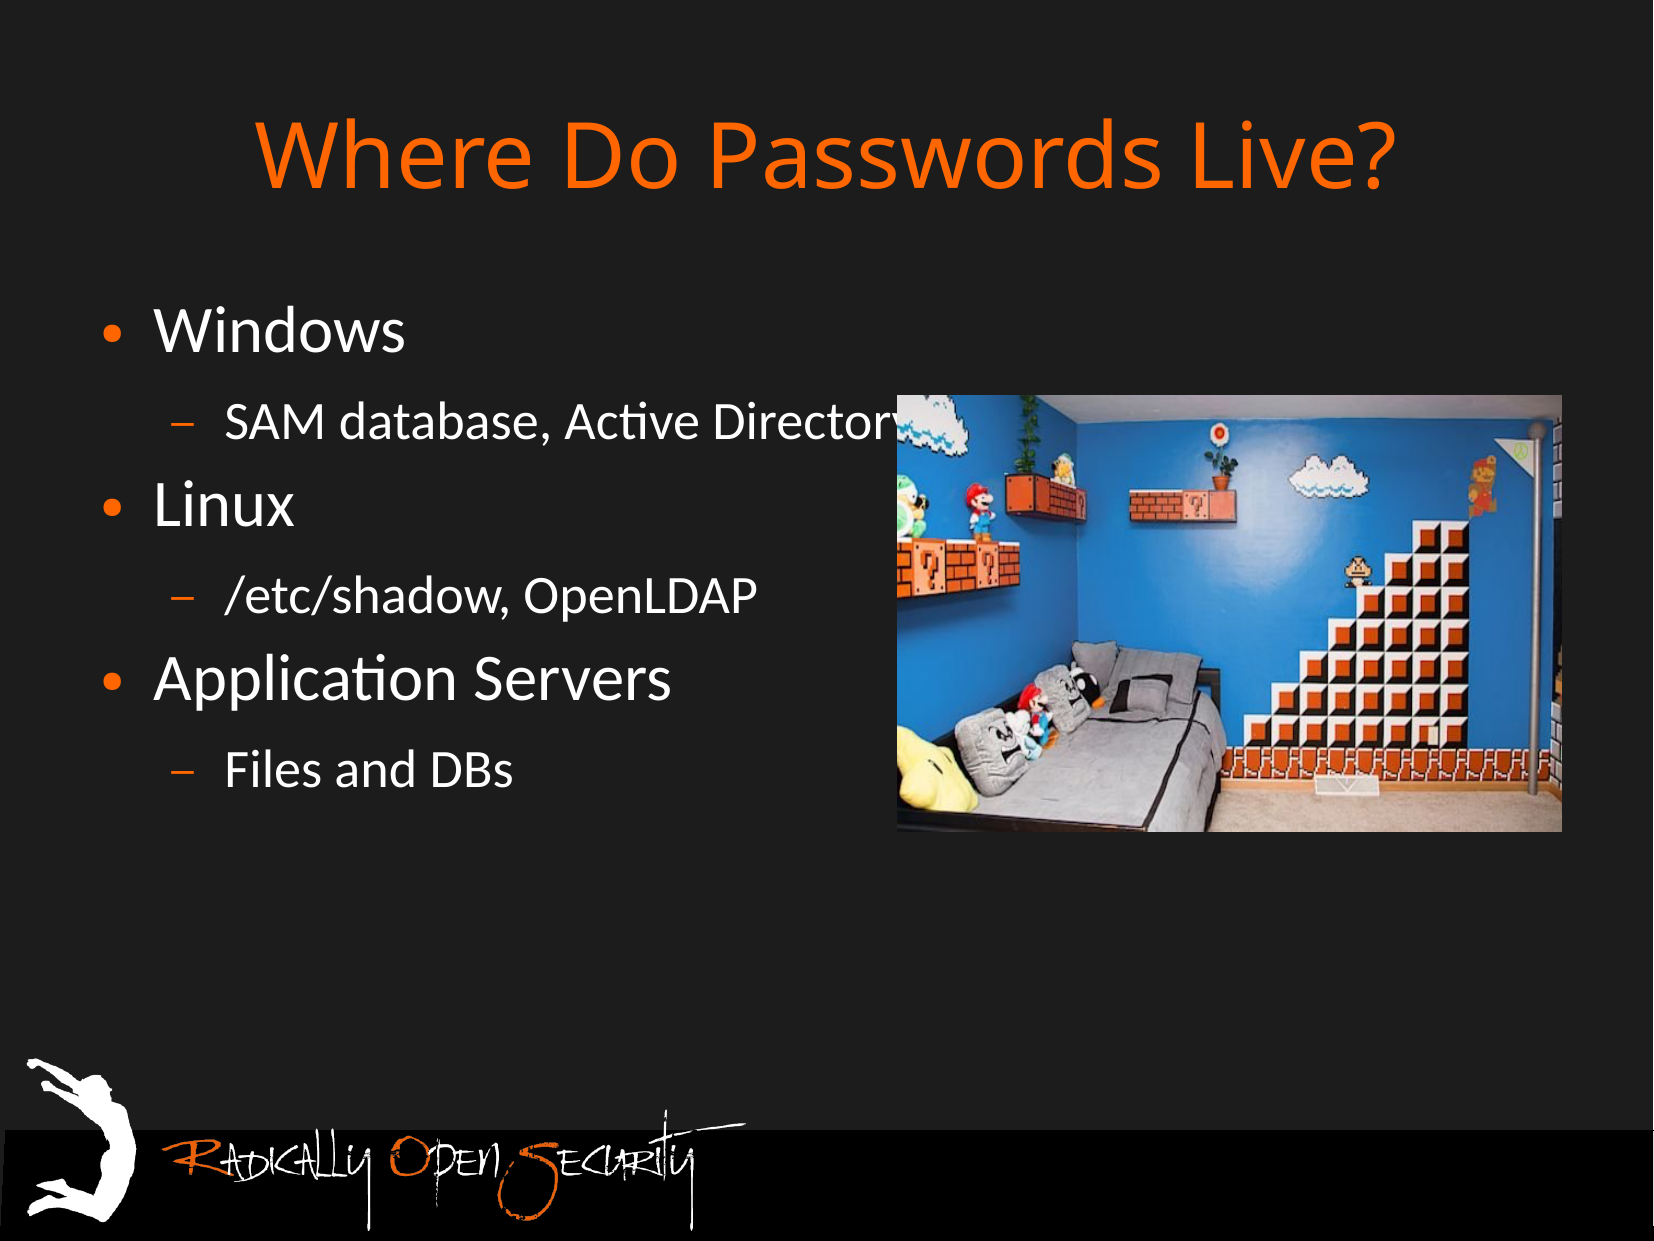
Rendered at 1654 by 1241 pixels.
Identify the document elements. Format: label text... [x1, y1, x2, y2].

list Windows SAM database, Active Directory Linux /etc/shadow, OpenLDAP Application Servers Files and DBs [82, 302, 936, 1022]
title Where Do Passwords Live? [82, 49, 1571, 257]
picture [0, 1022, 778, 1241]
picture [897, 395, 1562, 832]
